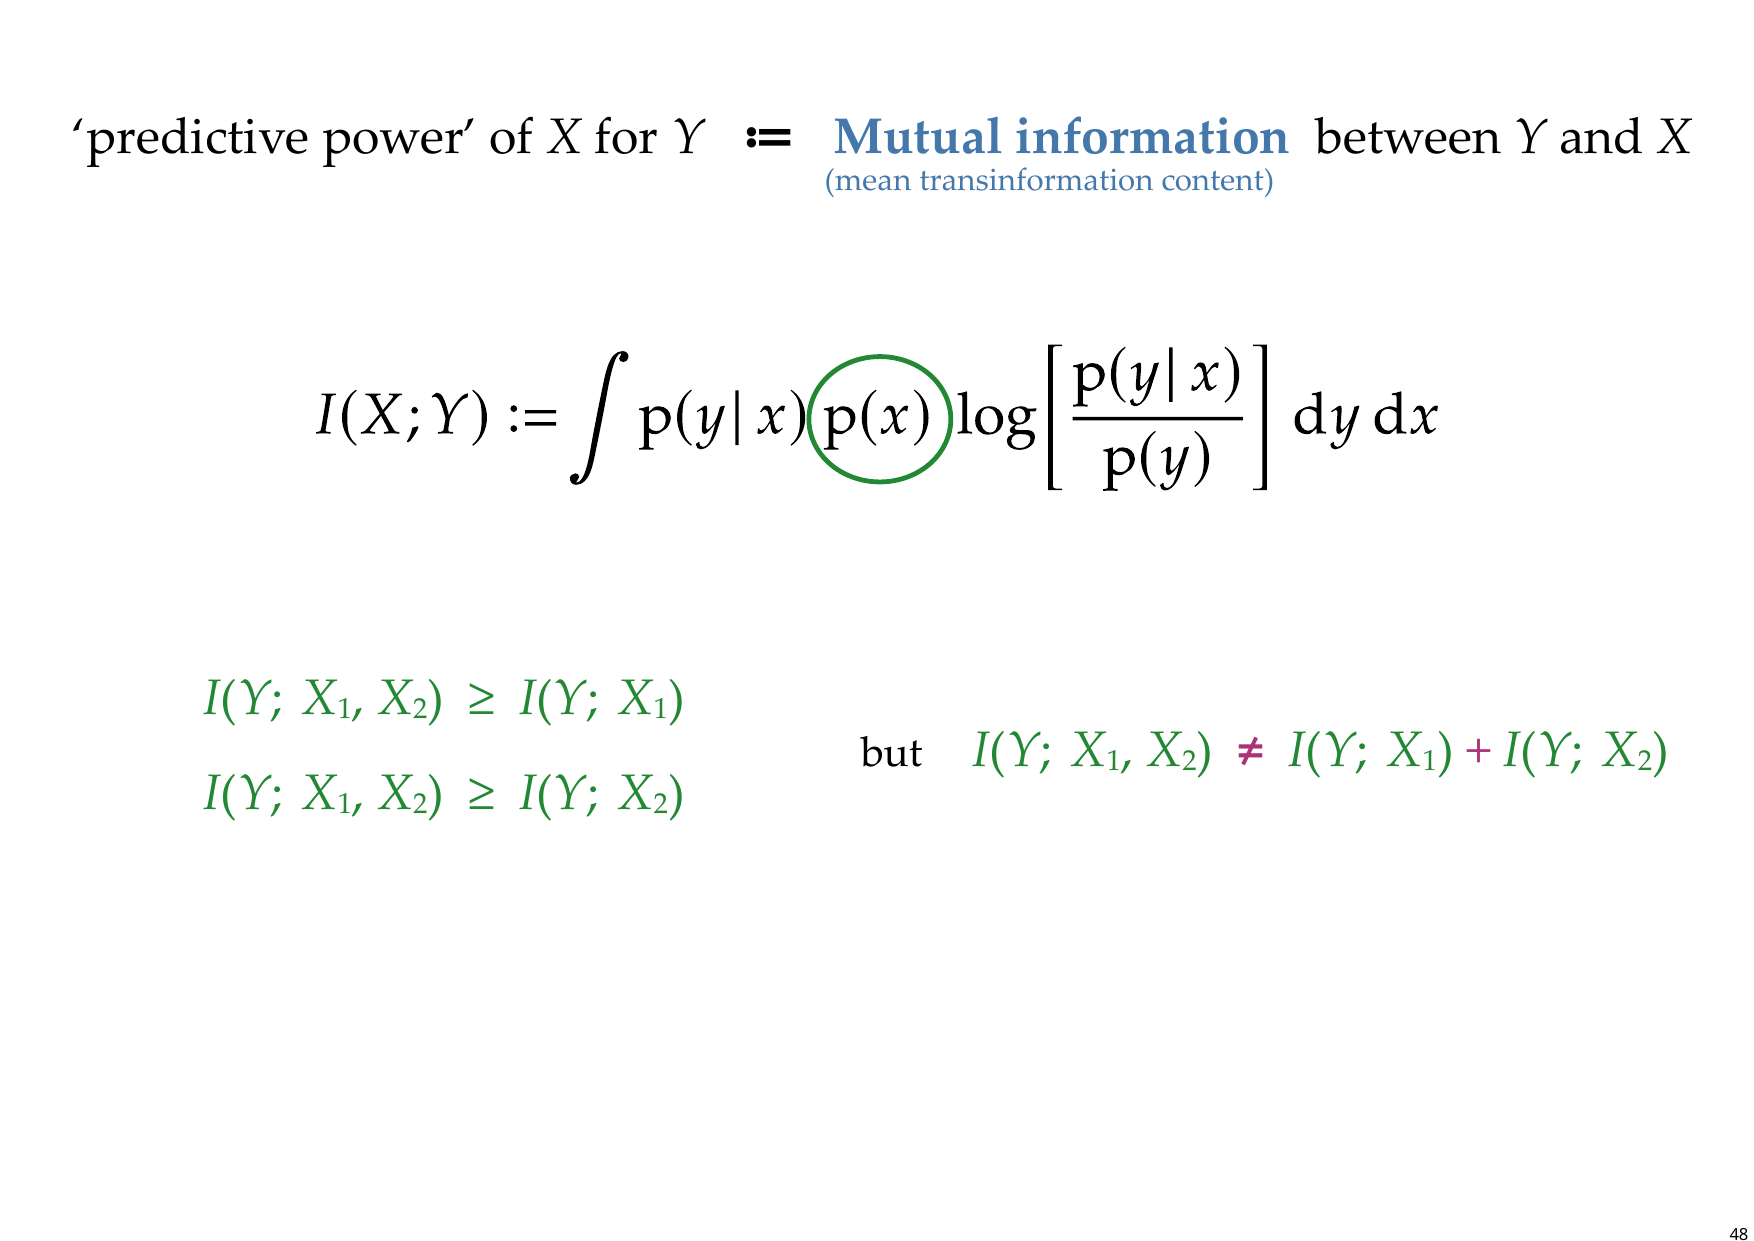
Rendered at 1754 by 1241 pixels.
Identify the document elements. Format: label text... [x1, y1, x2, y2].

text_box I(Y; X1, X2) ≥ I(Y; X2) [188, 765, 700, 831]
text_box but I(Y; X1, X2) ≠ I(Y; X1) + I(Y; X2) [846, 722, 1685, 789]
text_box [316, 344, 1438, 491]
text_box ‘predictive power’ of X for Y ≔ Mutual information between Y and X (mean transinformation content) [57, 109, 1696, 209]
text_box I(Y; X1, X2) ≥ I(Y; X1) [188, 670, 700, 737]
